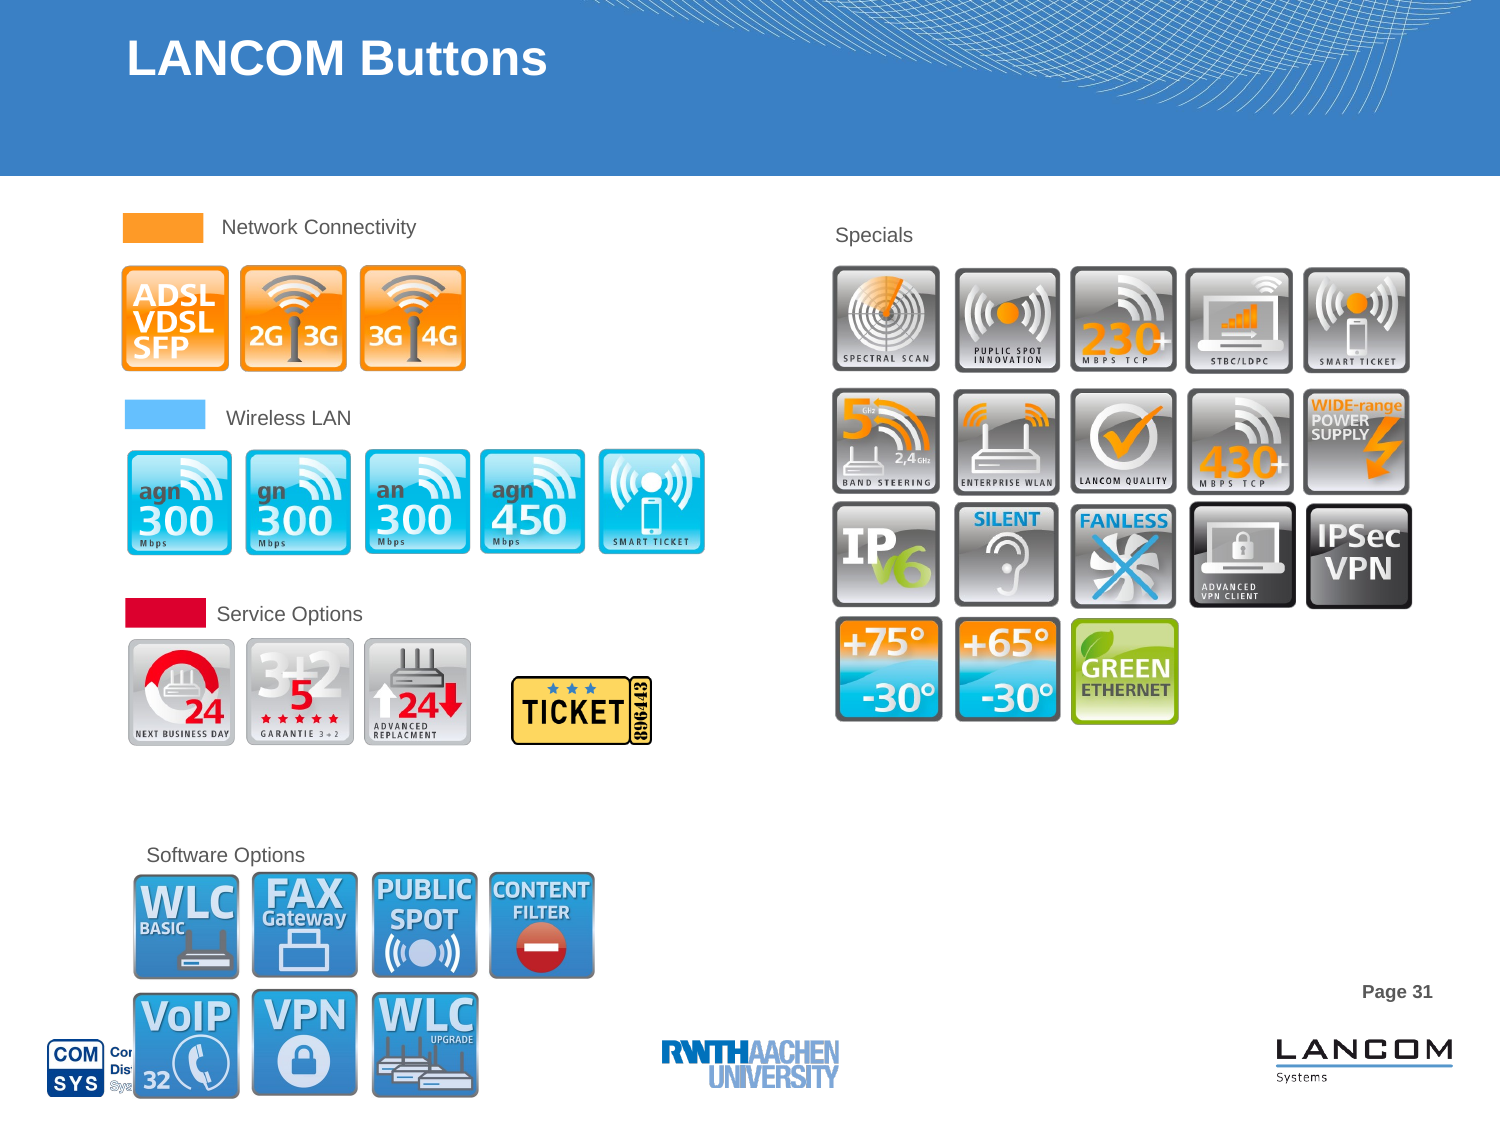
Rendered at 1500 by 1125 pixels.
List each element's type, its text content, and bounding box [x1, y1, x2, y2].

picture [1070, 265, 1177, 372]
text_box Specials [820, 214, 929, 254]
picture [1306, 503, 1413, 610]
picture [371, 871, 478, 978]
picture [251, 871, 358, 978]
picture [126, 449, 233, 557]
picture [1303, 267, 1410, 374]
picture [954, 267, 1061, 374]
picture [598, 448, 705, 555]
text_box [122, 213, 204, 243]
picture [1189, 501, 1296, 608]
picture [364, 448, 471, 555]
picture [128, 638, 235, 746]
picture [1275, 1039, 1453, 1084]
picture [604, 496, 700, 549]
text_box Wireless LAN [211, 396, 367, 437]
picture [245, 449, 352, 557]
picture [371, 991, 479, 1098]
picture [603, 454, 700, 510]
picture [132, 992, 240, 1099]
picture [488, 871, 595, 979]
picture [1185, 267, 1293, 374]
text_box Service Options [201, 593, 379, 634]
picture [832, 265, 940, 372]
picture [121, 265, 229, 372]
text_box Network Connectivity [206, 206, 432, 247]
picture [246, 638, 354, 746]
title LANCOM Buttons [126, 18, 1196, 146]
picture [511, 676, 652, 745]
picture [359, 265, 466, 372]
text_box [125, 598, 206, 628]
picture [251, 988, 358, 1096]
picture [1187, 388, 1294, 496]
picture [364, 638, 471, 746]
picture [1303, 388, 1410, 496]
picture [479, 448, 586, 555]
picture [832, 387, 1179, 726]
picture [240, 265, 347, 372]
picture [120, 868, 247, 986]
text_box Software Options [131, 834, 321, 875]
text_box [124, 399, 206, 430]
picture [0, 0, 1500, 176]
